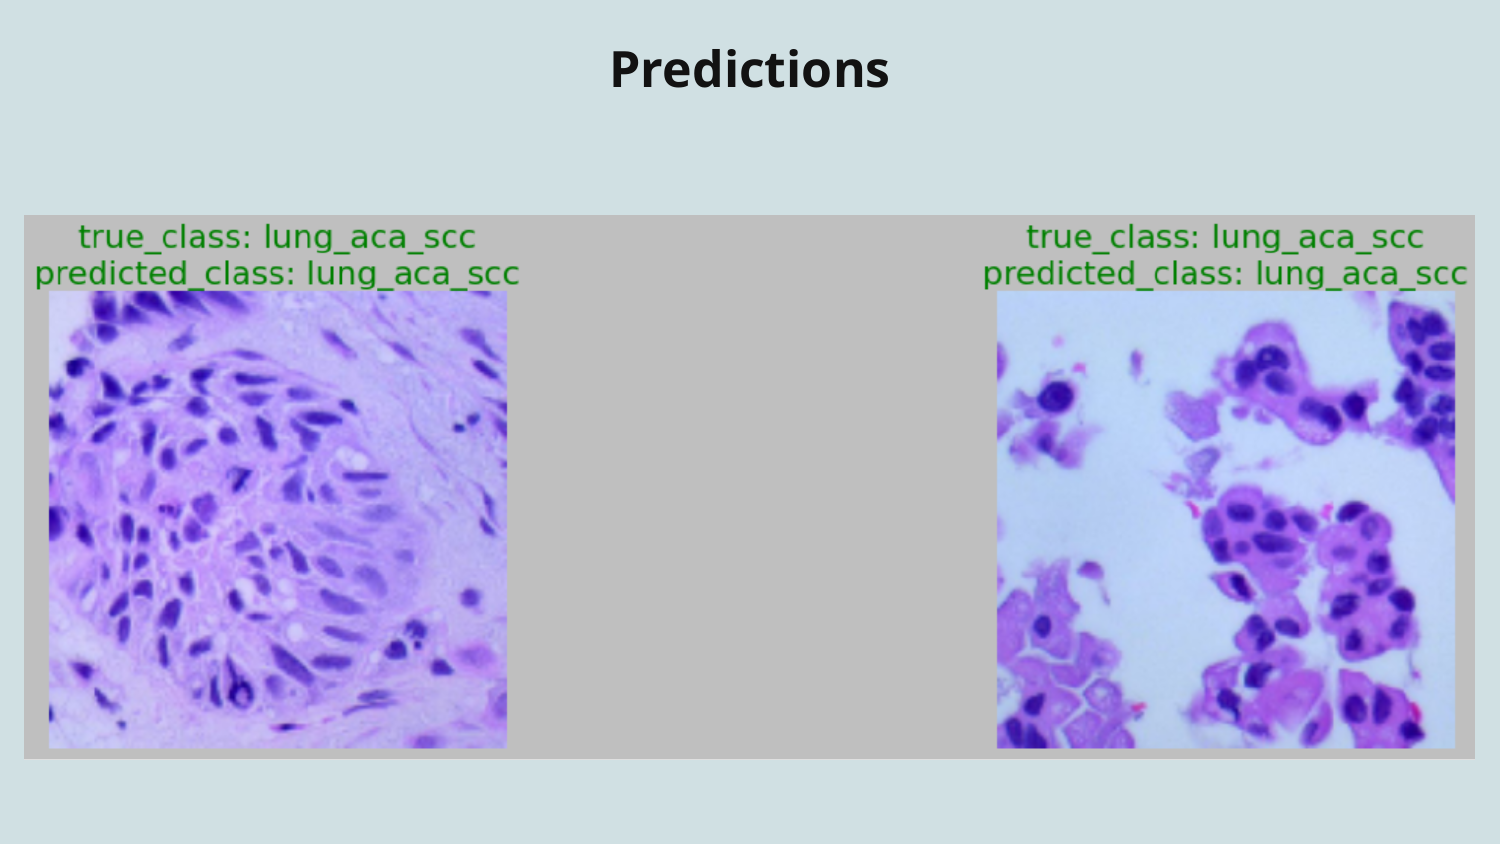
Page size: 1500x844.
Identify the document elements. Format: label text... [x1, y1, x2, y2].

list Predictions [0, 32, 1500, 103]
picture [24, 215, 1475, 760]
